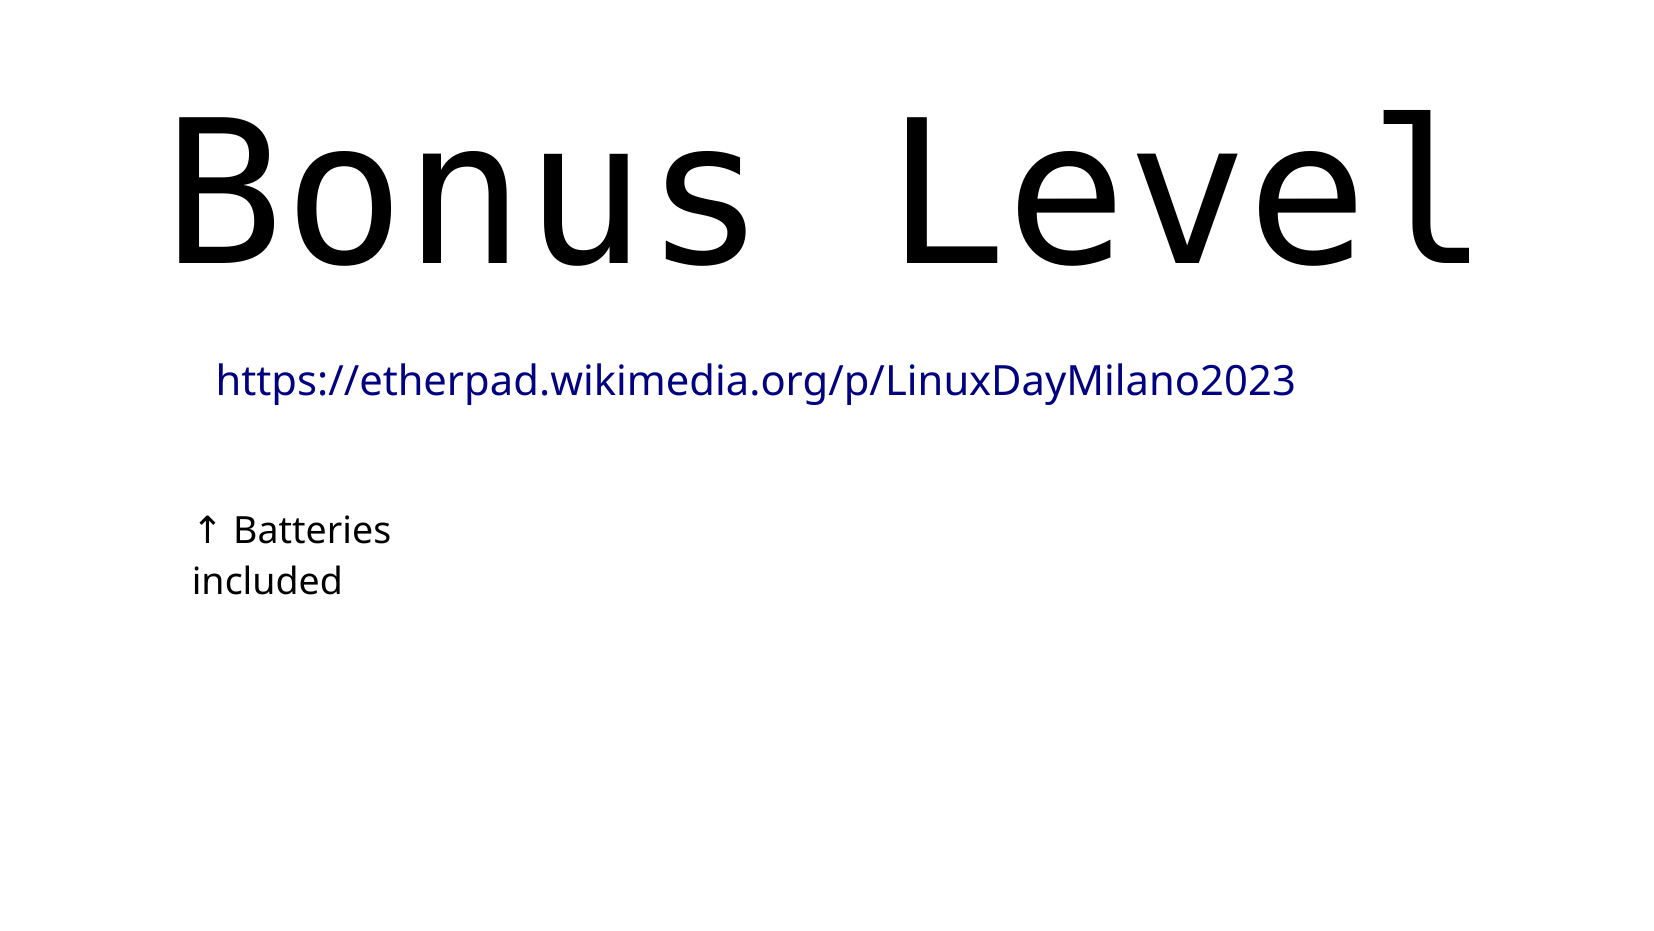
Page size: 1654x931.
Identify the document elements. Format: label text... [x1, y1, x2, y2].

text_box ↑ Batteries included [177, 496, 567, 643]
text_box https://etherpad.wikimedia.org/p/LinuxDayMilano2023 [200, 342, 1477, 407]
title Bonus Level [82, 77, 1571, 311]
